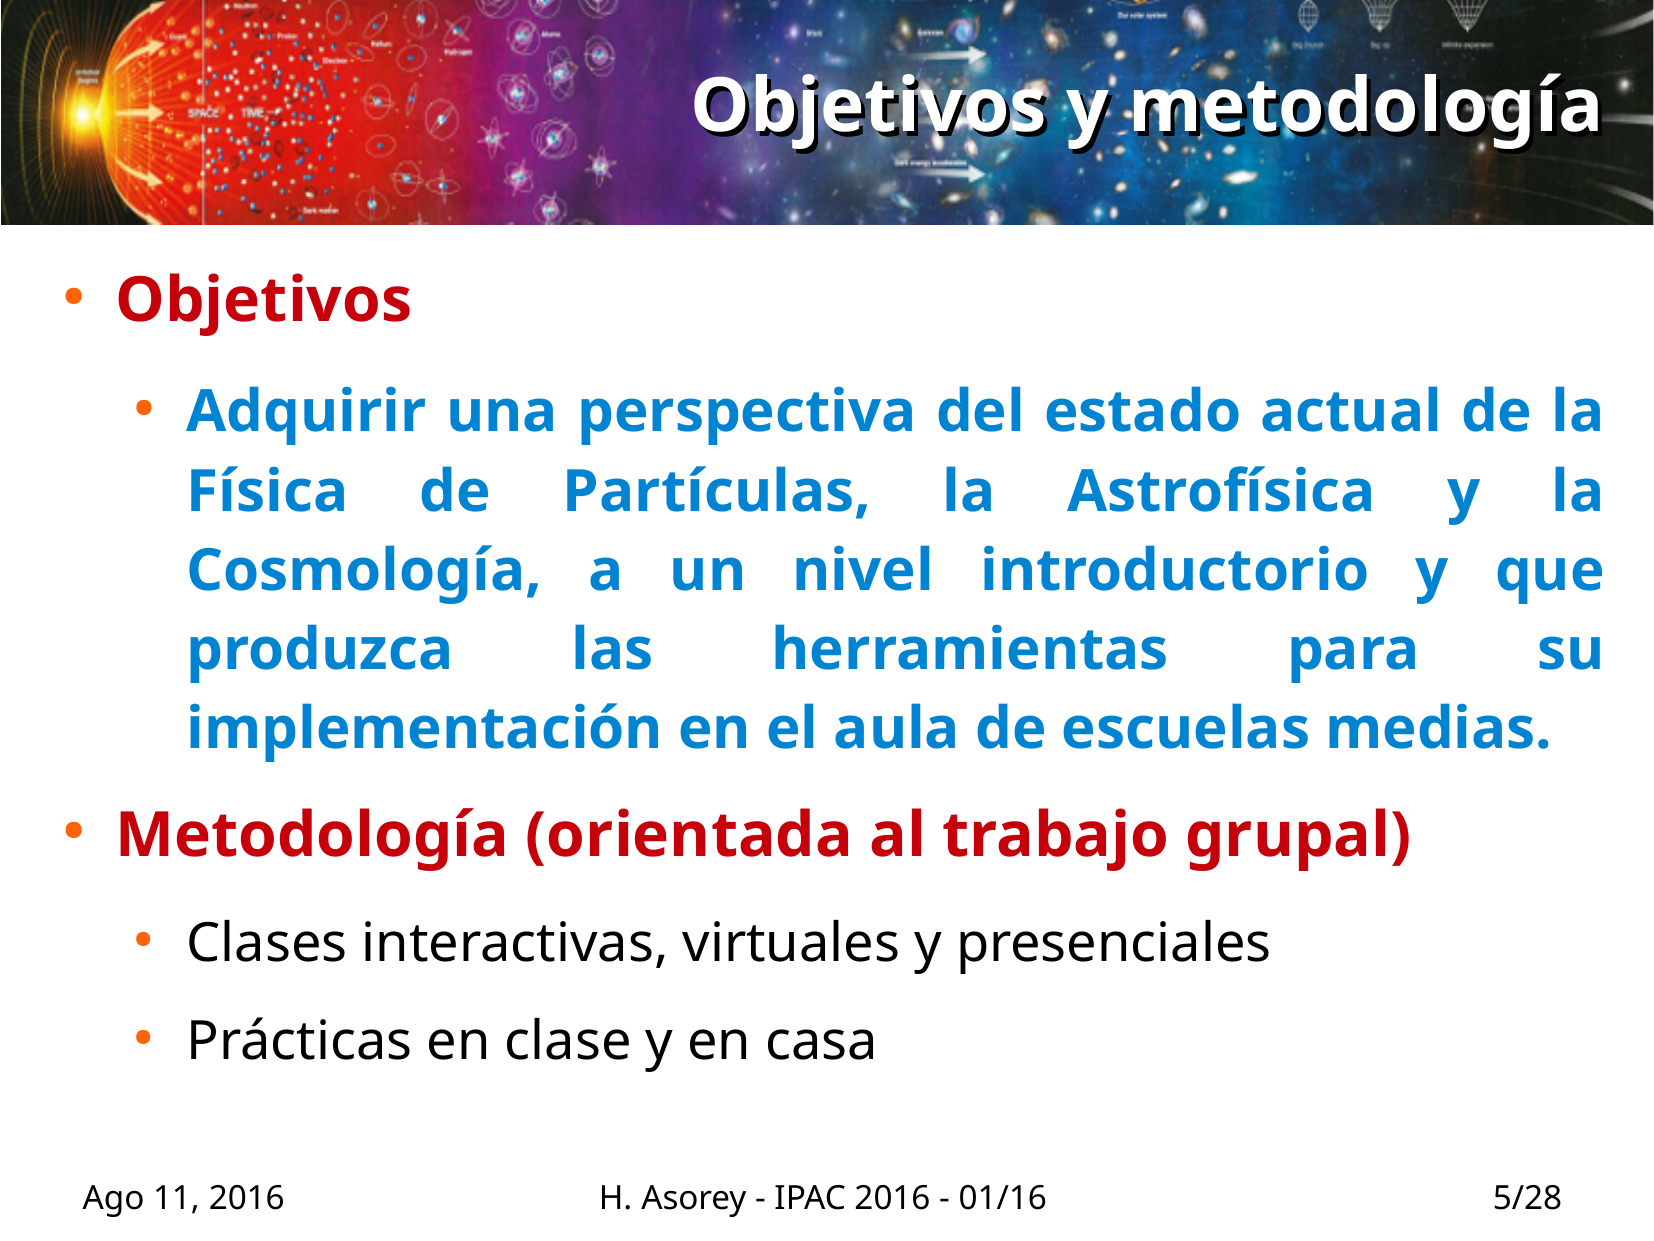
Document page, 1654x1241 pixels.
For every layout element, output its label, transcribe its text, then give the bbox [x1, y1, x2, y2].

title Objetivos y metodología [45, 15, 1606, 191]
picture [1, 0, 1654, 225]
list Objetivos Adquirir una perspectiva del estado actual de la Física de Partículas, la Astrofísica y la Cosmología, a un nivel introductorio y que produzca las herramientas para su implementación en el aula de escuelas medias. Metodología (orientada al trabajo grupal) Clases interactivas, virtuales y presenciales Prácticas en clase y en casa [45, 255, 1606, 1156]
